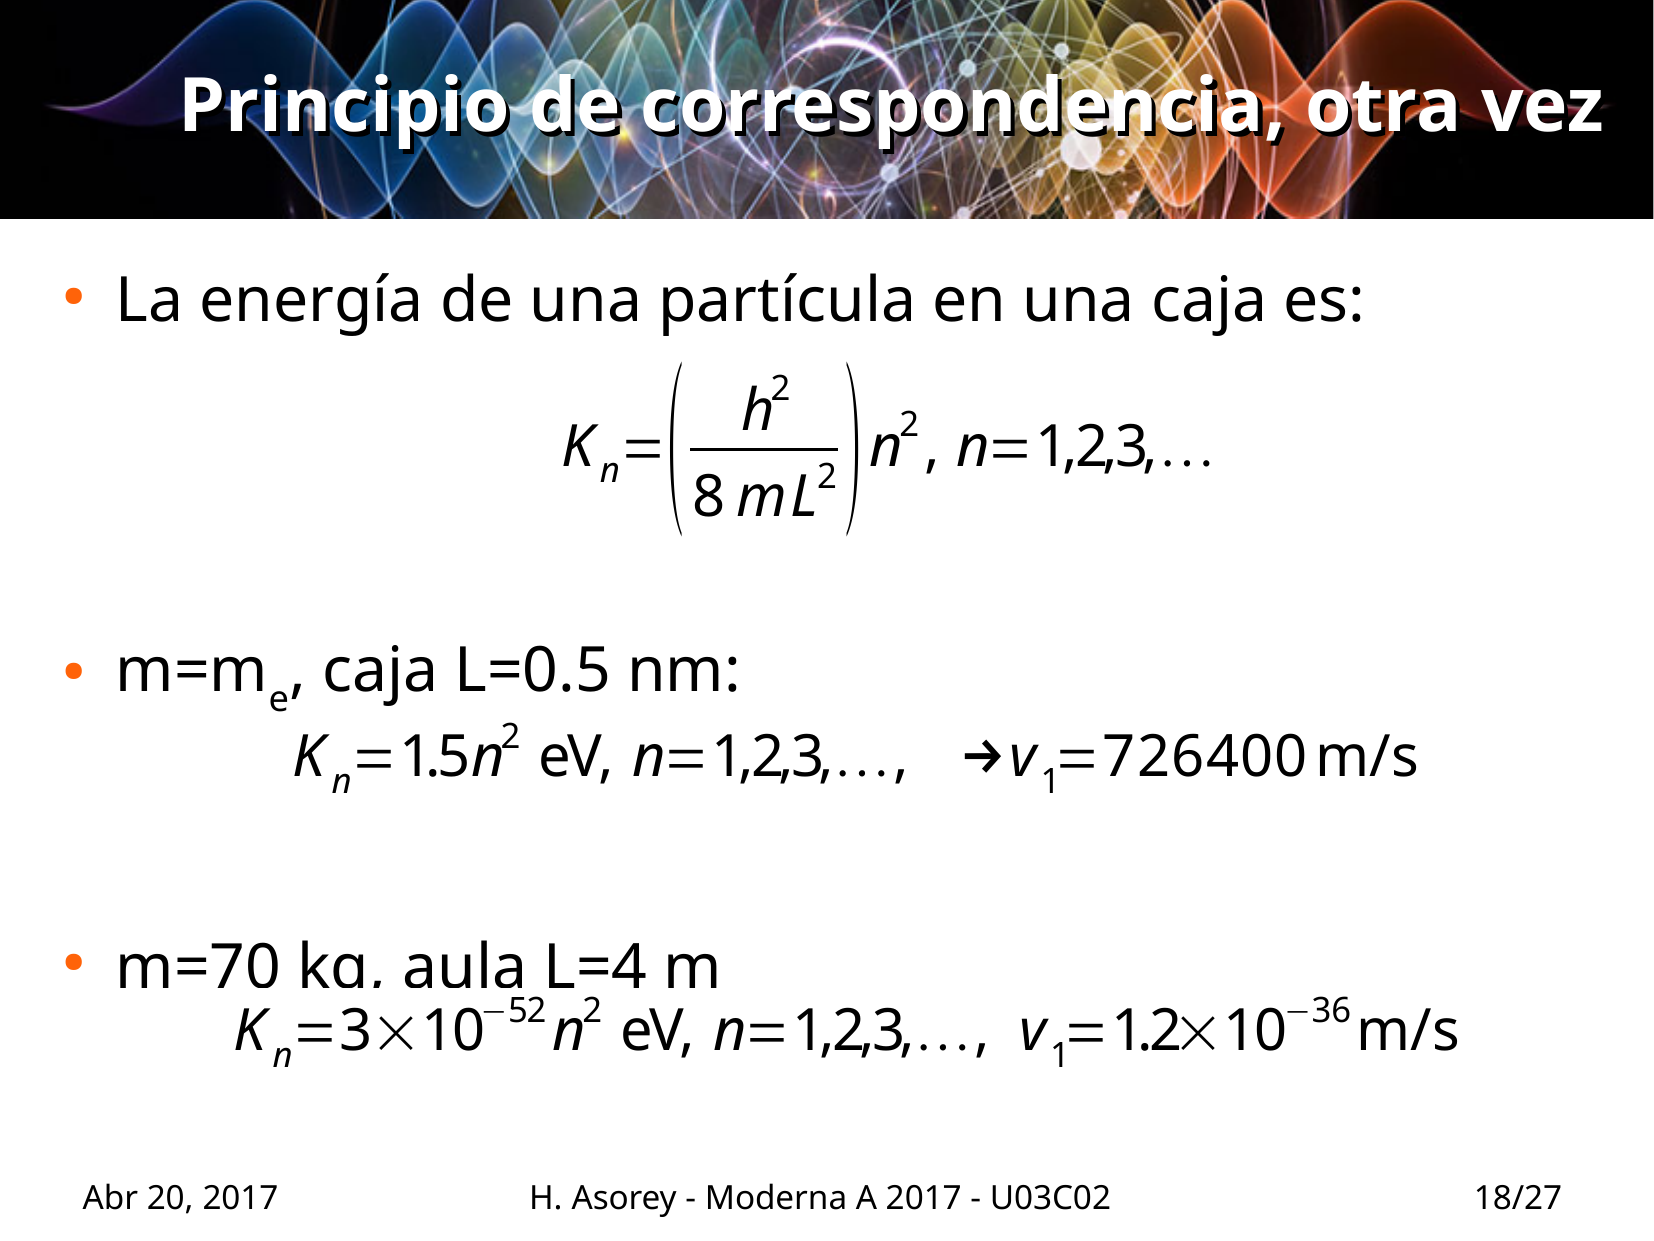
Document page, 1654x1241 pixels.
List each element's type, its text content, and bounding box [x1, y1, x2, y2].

list La energía de una partícula en una caja es: m=me, caja L=0.5 nm: m=70 kg, aula L=4 m [45, 255, 1606, 1156]
chart [285, 714, 1426, 803]
chart [553, 358, 1221, 541]
chart [226, 987, 1467, 1077]
title Principio de correspondencia, otra vez [45, 15, 1606, 191]
picture [0, 0, 1654, 219]
